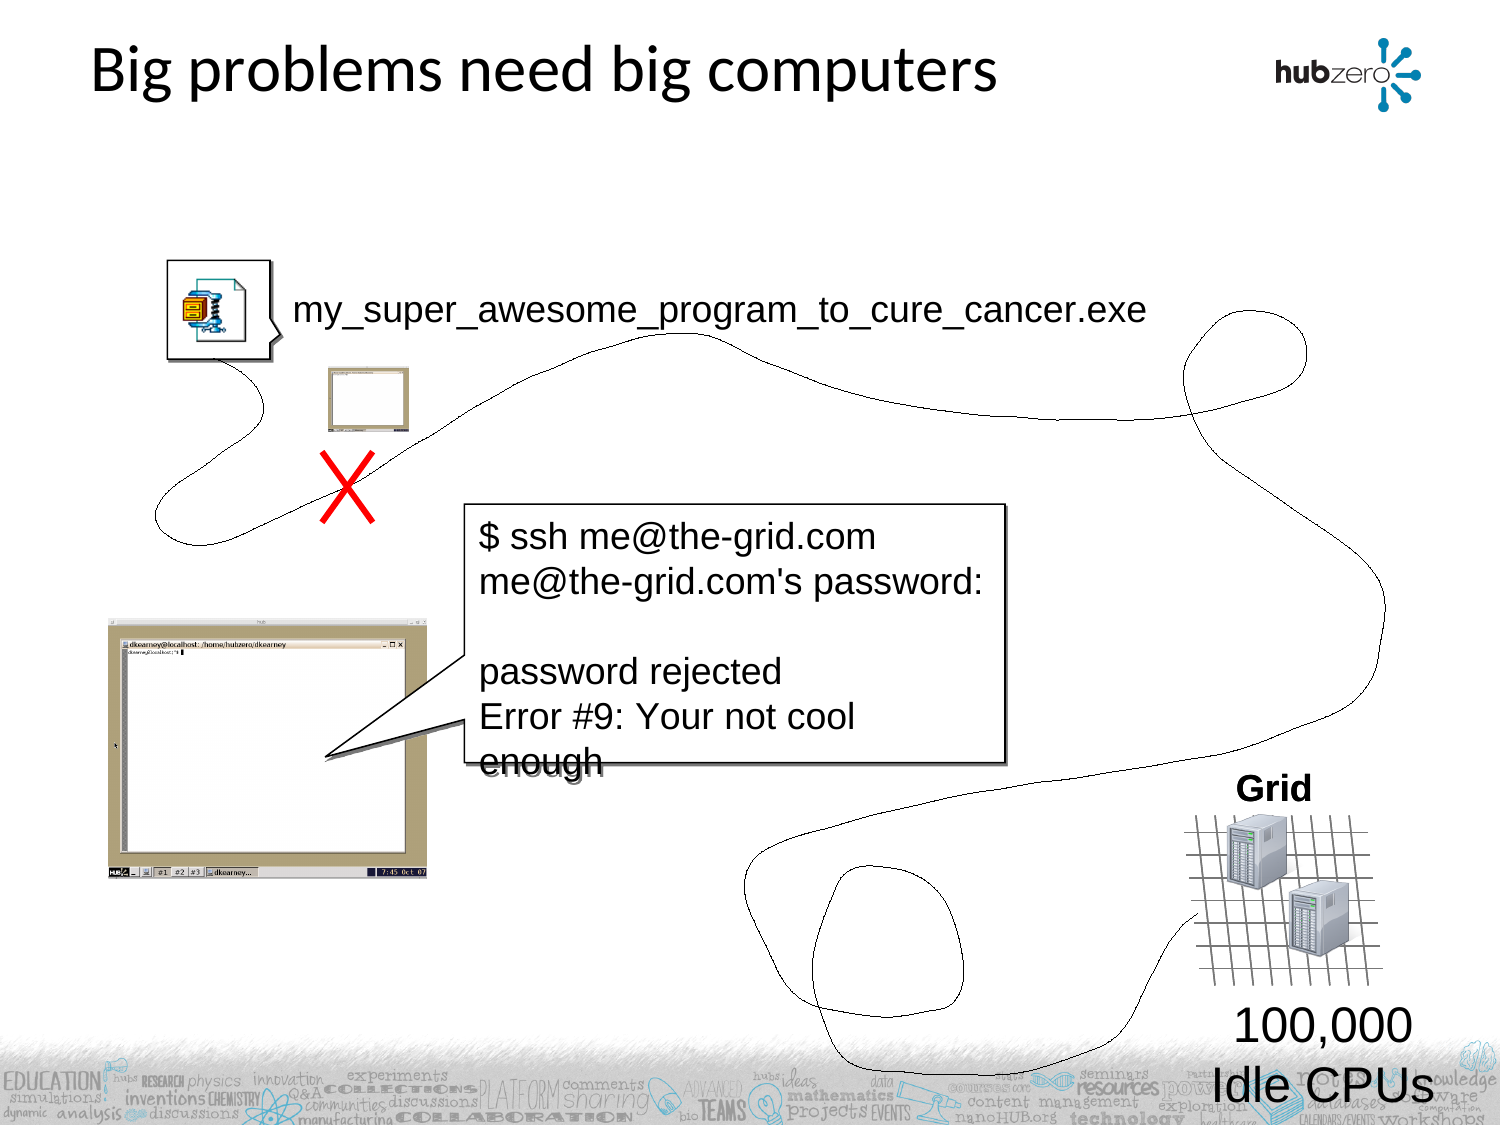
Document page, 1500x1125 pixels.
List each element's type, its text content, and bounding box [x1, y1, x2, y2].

picture [175, 271, 253, 350]
text_box [167, 260, 277, 360]
text_box Grid [1221, 756, 1328, 817]
picture [0, 1034, 1500, 1125]
picture [328, 366, 409, 432]
picture [1215, 811, 1373, 960]
text_box 100,000 Idle CPUs [1195, 985, 1451, 1121]
picture [1272, 35, 1424, 115]
text_box my_super_awesome_program_to_cure_cancer.exe [277, 277, 1160, 338]
title Big problems need big computers [75, 12, 1249, 118]
picture [108, 618, 427, 879]
text_box $ ssh me@the-grid.com me@the-grid.com's password: password rejected Error #9: Your not cool enough [325, 504, 1006, 763]
